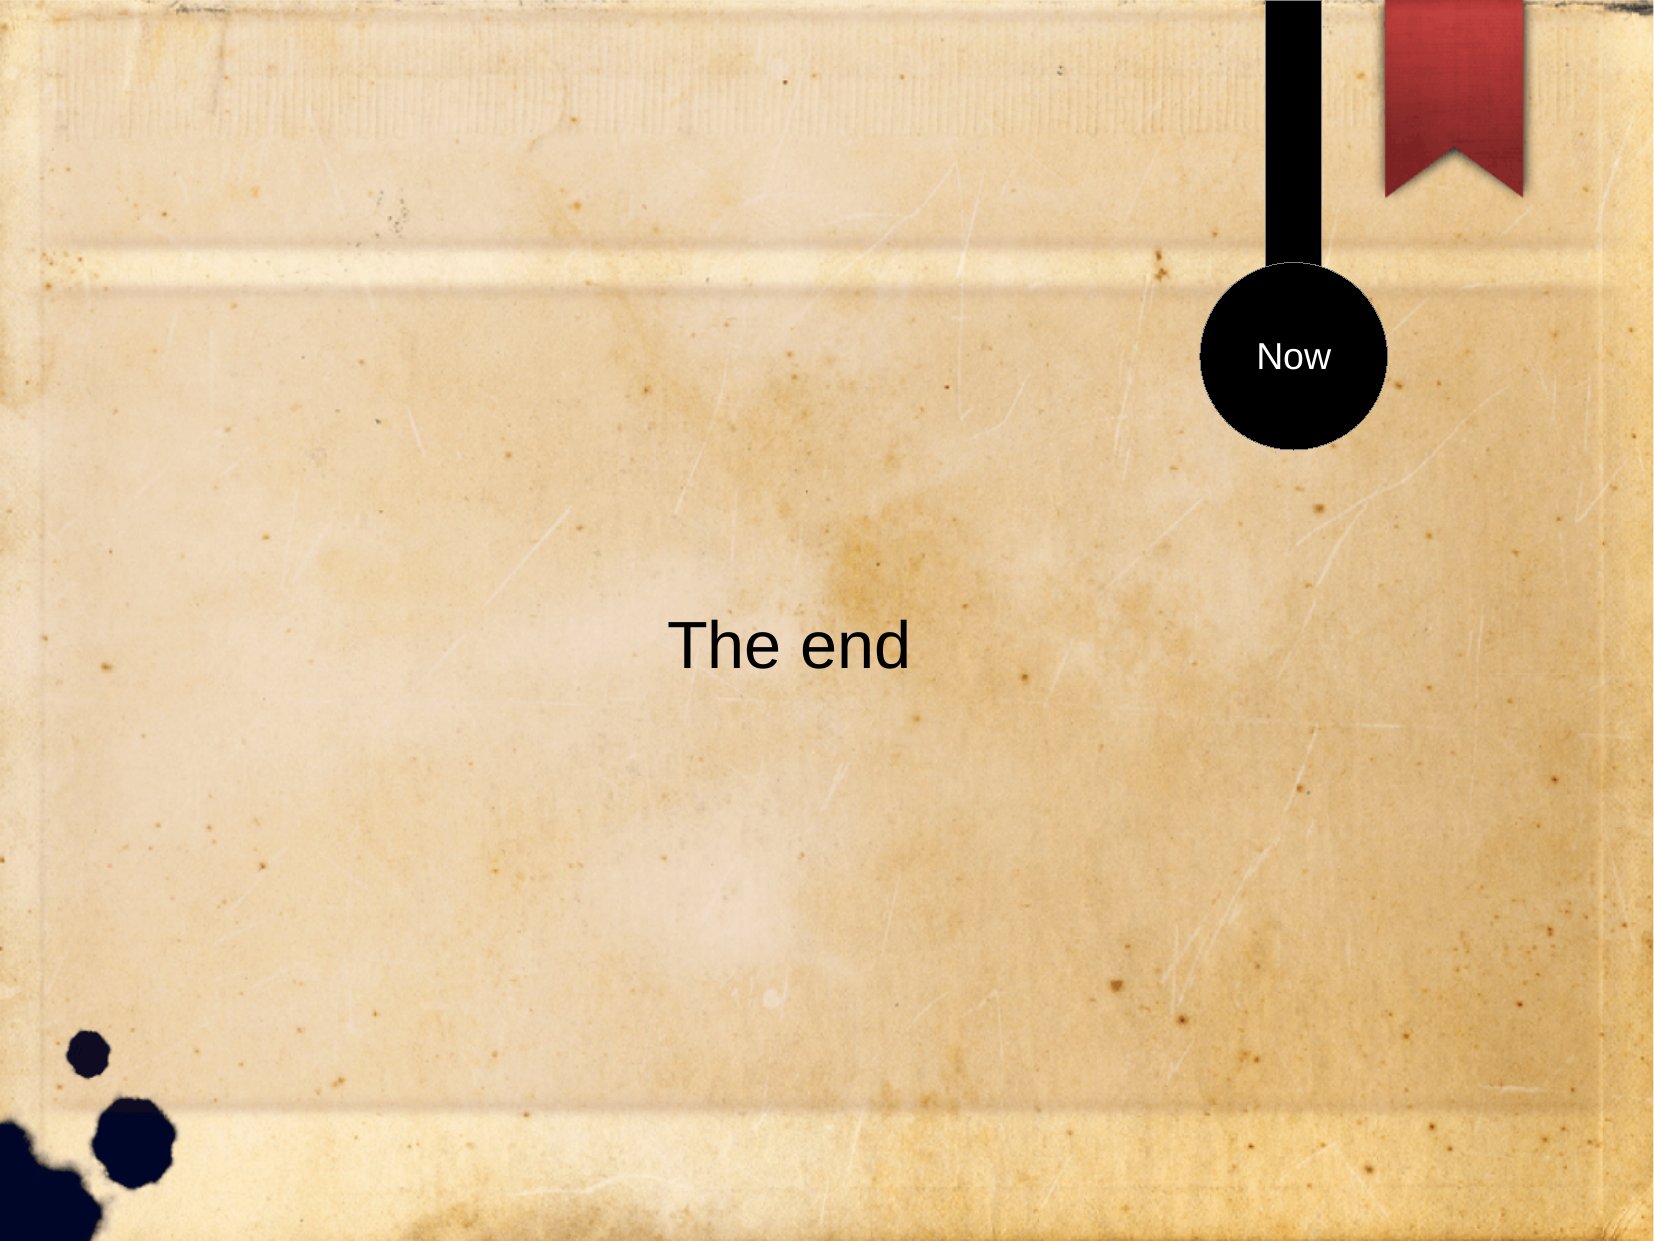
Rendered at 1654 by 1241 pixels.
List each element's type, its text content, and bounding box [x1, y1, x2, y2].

subtitle The end [378, 487, 1201, 803]
text_box [1265, 0, 1322, 266]
text_box Now [1199, 262, 1388, 451]
picture [0, 0, 1654, 1241]
